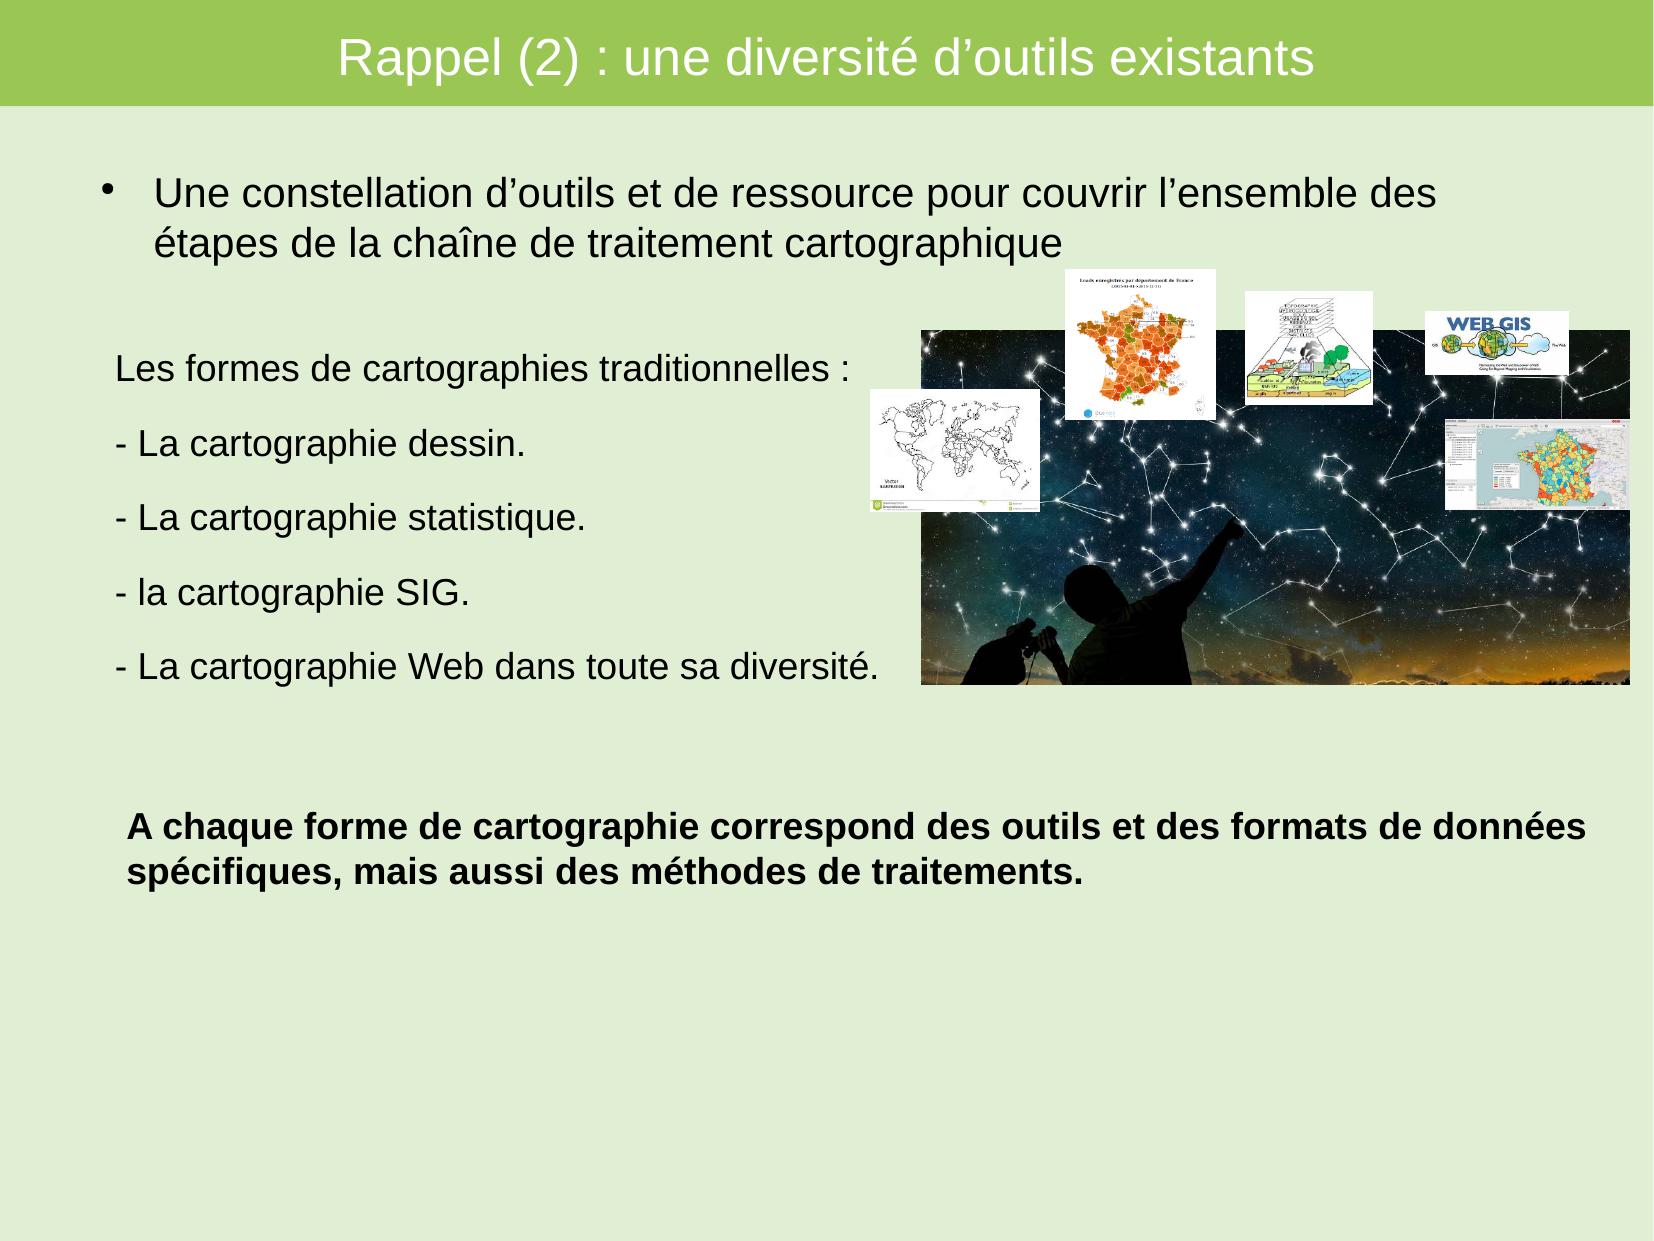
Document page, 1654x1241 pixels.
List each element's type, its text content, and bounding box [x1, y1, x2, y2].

text_box Les formes de cartographies traditionnelles : - La cartographie dessin. - La cartographie statistique. - la cartographie SIG. - La cartographie Web dans toute sa diversité. [100, 336, 895, 695]
text_box A chaque forme de cartographie correspond des outils et des formats de données spécifiques, mais aussi des méthodes de traitements. [111, 794, 1614, 990]
picture [870, 269, 1630, 685]
title Rappel (2) : une diversité d’outils existants [82, 0, 1571, 158]
list Une constellation d’outils et de ressource pour couvrir l’ensemble des étapes de la chaîne de traitement cartographique [82, 165, 1571, 1099]
